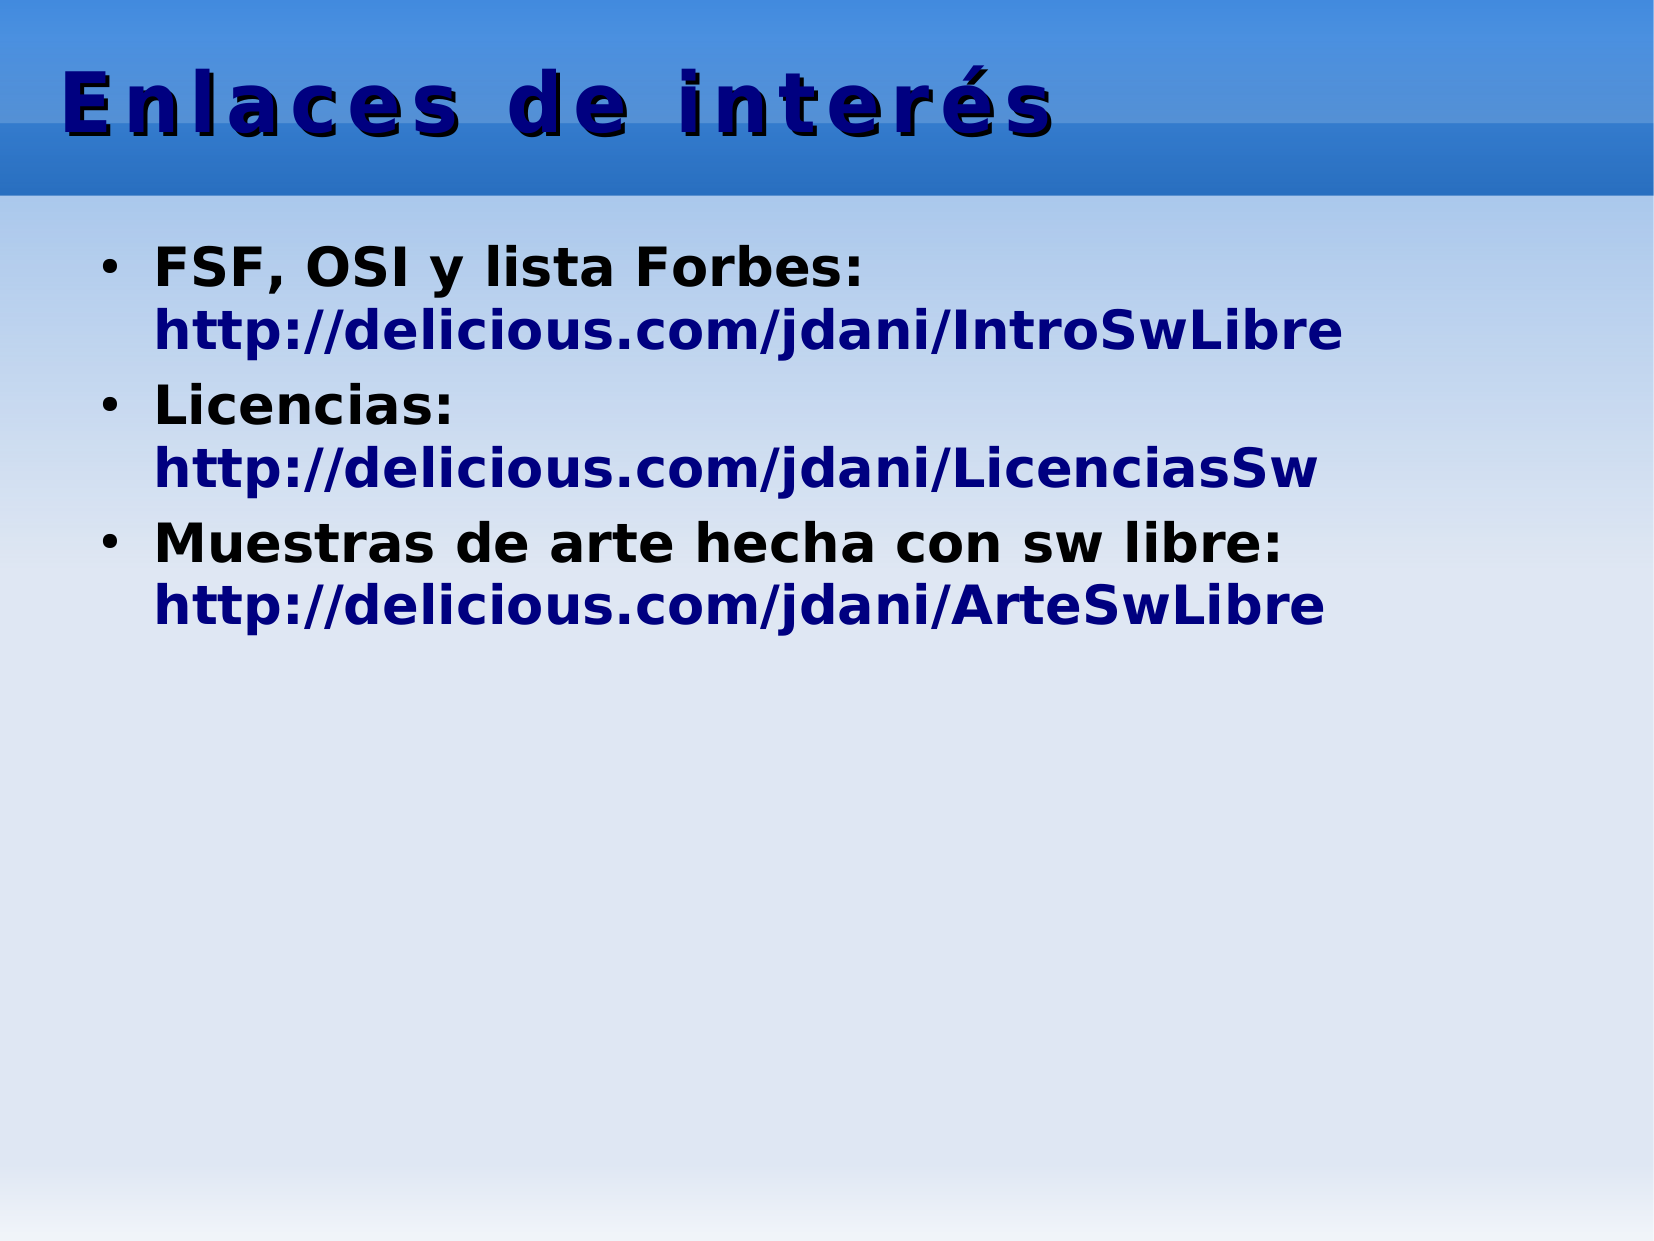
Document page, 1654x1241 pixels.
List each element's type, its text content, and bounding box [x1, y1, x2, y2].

picture [0, 0, 1654, 1241]
title Enlaces de interés [59, 36, 1654, 171]
list FSF, OSI y lista Forbes: http://delicious.com/jdani/IntroSwLibre Licencias: http://delicious.com/jdani/LicenciasSw Muestras de arte hecha con sw libre: http://delicious.com/jdani/ArteSwLibre [82, 236, 1565, 1094]
